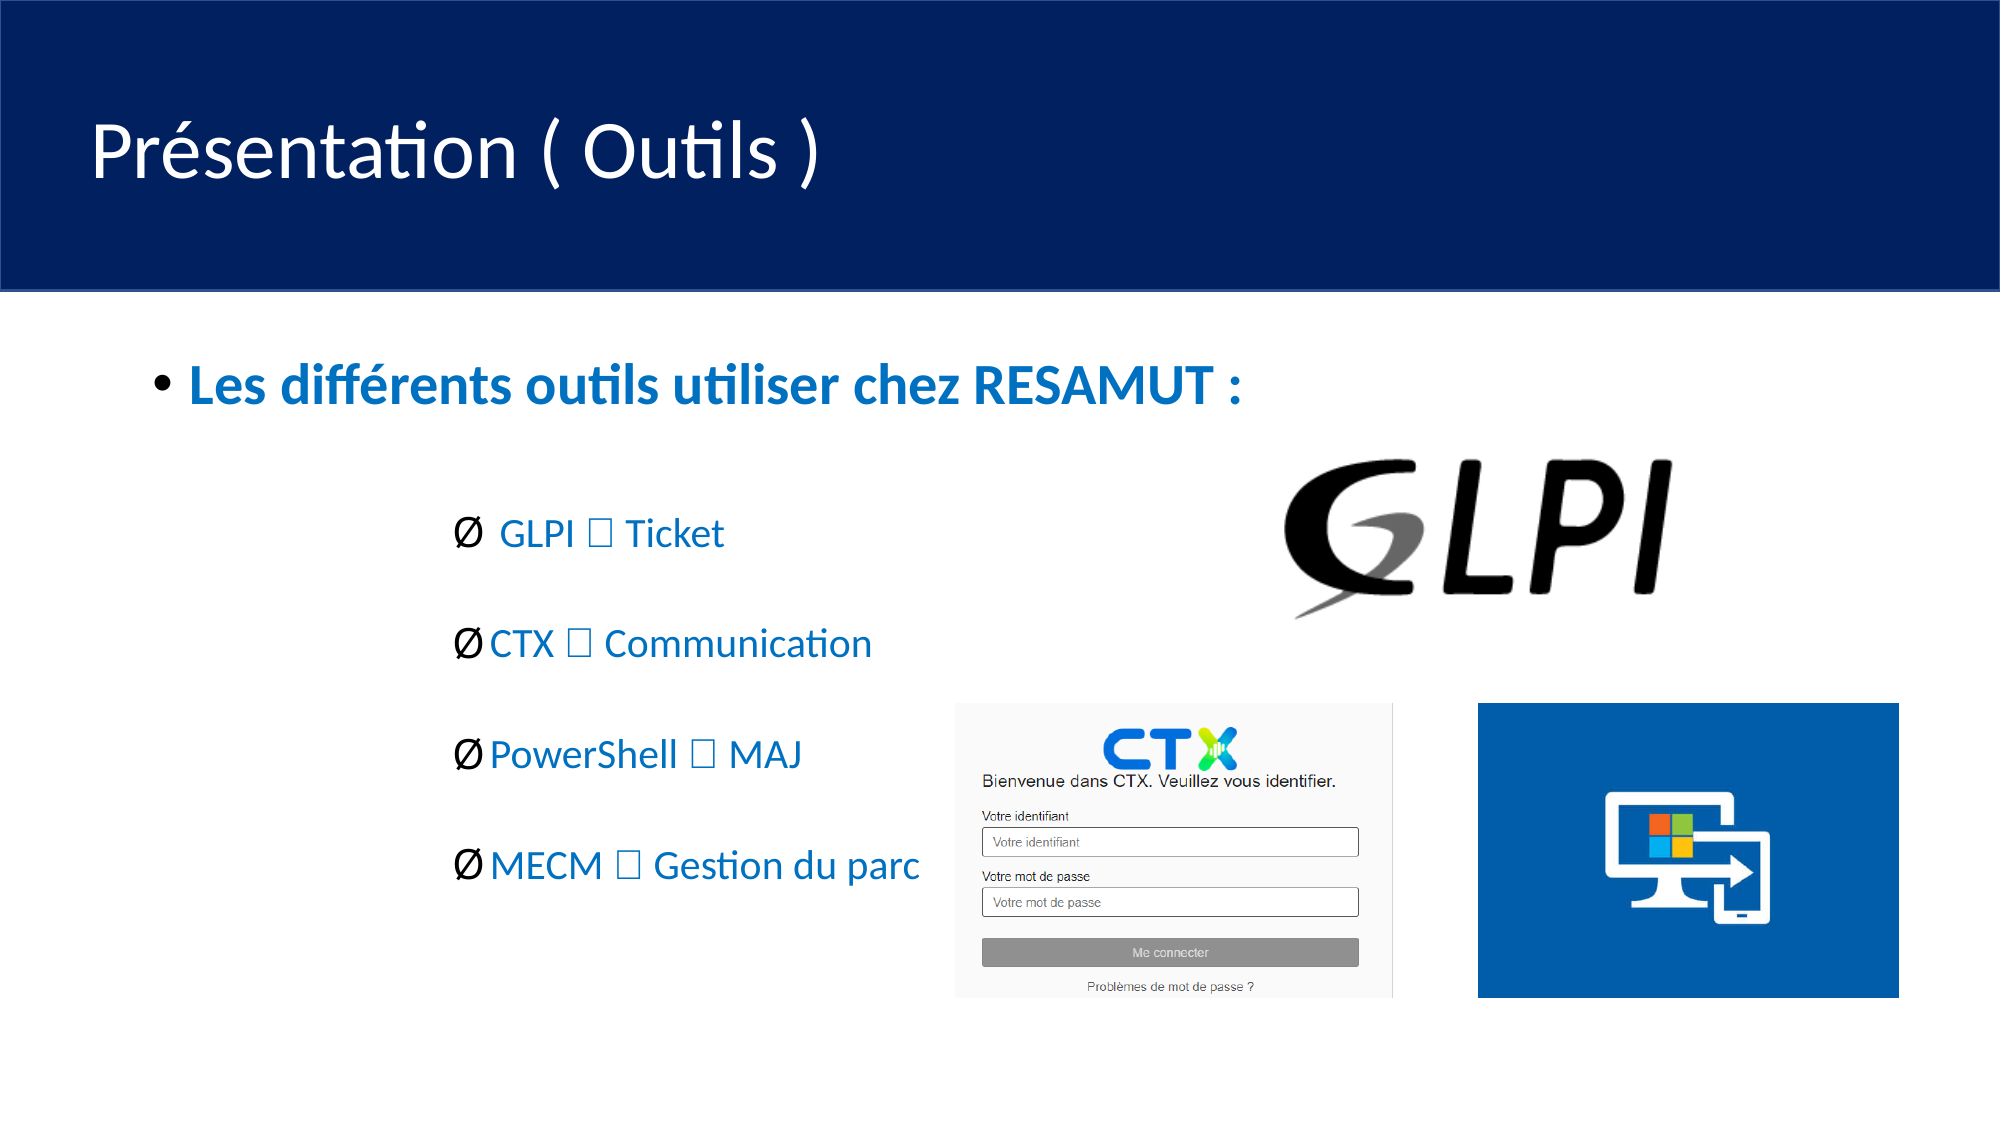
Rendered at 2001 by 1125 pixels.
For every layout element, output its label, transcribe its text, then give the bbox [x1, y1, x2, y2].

text_box Présentation ( Outils ) [0, 0, 2000, 290]
picture [1478, 703, 1899, 998]
picture [954, 703, 1393, 998]
picture [1283, 431, 1674, 648]
list Les différents outils utiliser chez RESAMUT : GLPI  Ticket CTX  Communication PowerShell  MAJ MECM  Gestion du parc [137, 346, 1863, 1061]
